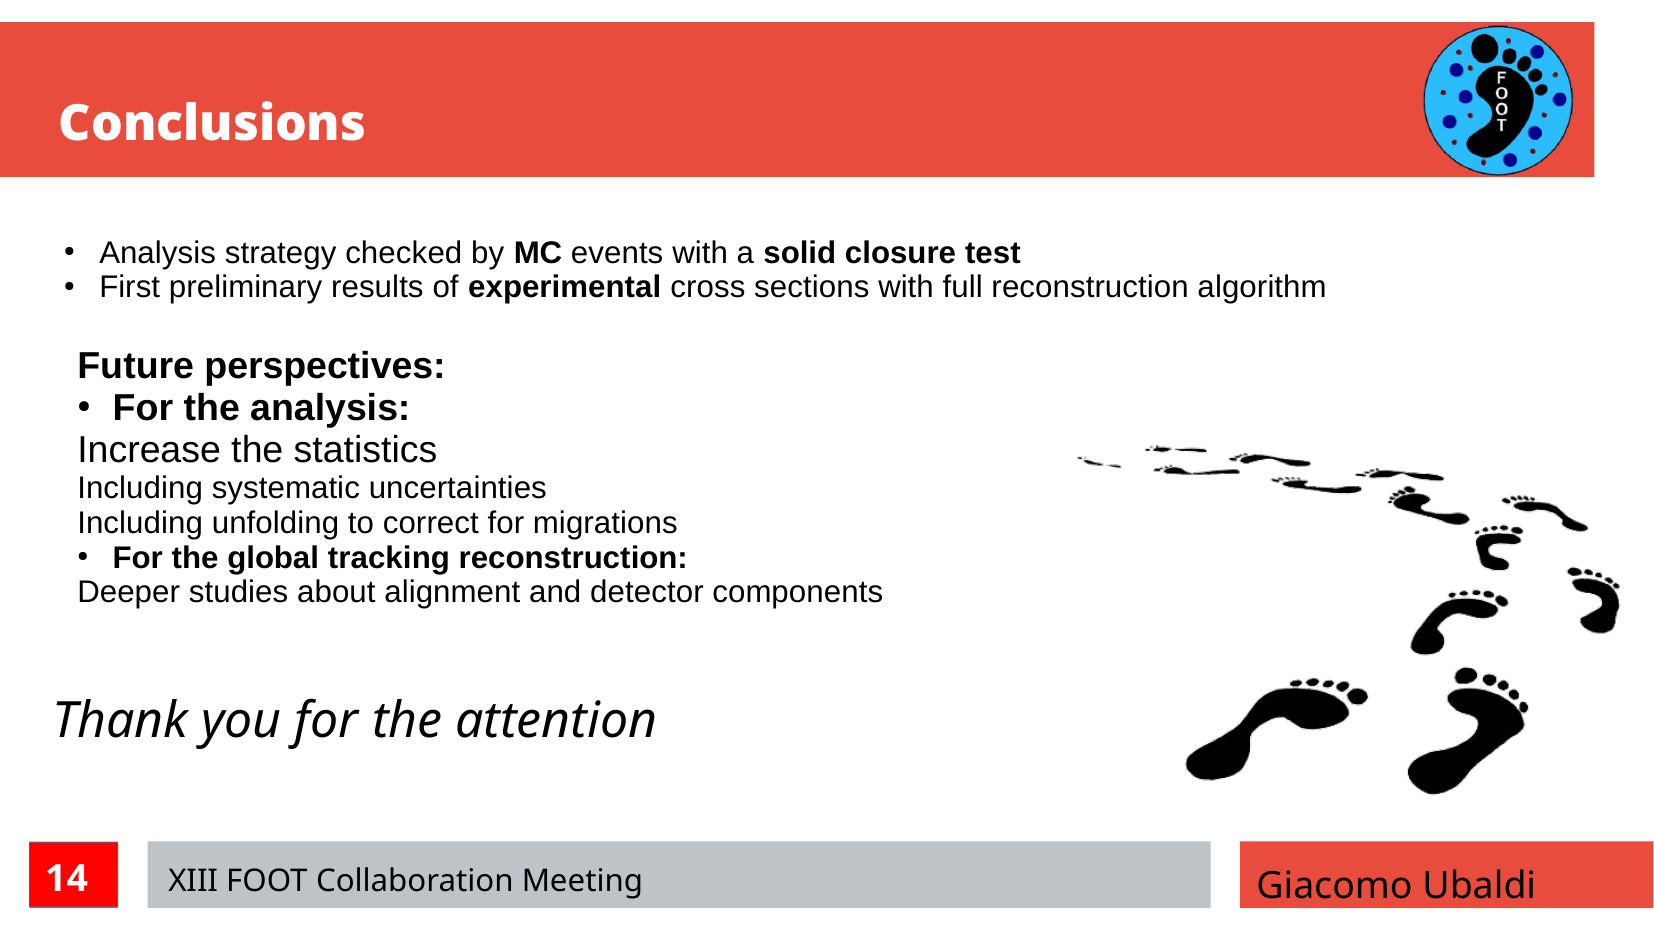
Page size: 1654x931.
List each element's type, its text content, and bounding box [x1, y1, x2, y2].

text_box Thank you for the attention [37, 676, 866, 809]
title Conclusions [59, 44, 1409, 156]
text_box XIII FOOT Collaboration Meeting [153, 850, 956, 914]
text_box 14 [30, 844, 113, 903]
text_box Giacomo Ubaldi [1241, 850, 1568, 910]
picture [1022, 375, 1654, 869]
text_box Future perspectives: For the analysis: Increase the statistics Including systematic uncertainties Including unfolding to correct for migrations For the global tracking reconstruction: Deeper studies about alignment and detector components [62, 302, 1110, 617]
text_box Analysis strategy checked by MC events with a solid closure test First preliminary results of experimental cross sections with full reconstruction algorithm [49, 185, 1536, 667]
title Conclusions [1589, 44, 1595, 156]
picture [1409, 22, 1589, 182]
text_box [29, 842, 118, 907]
